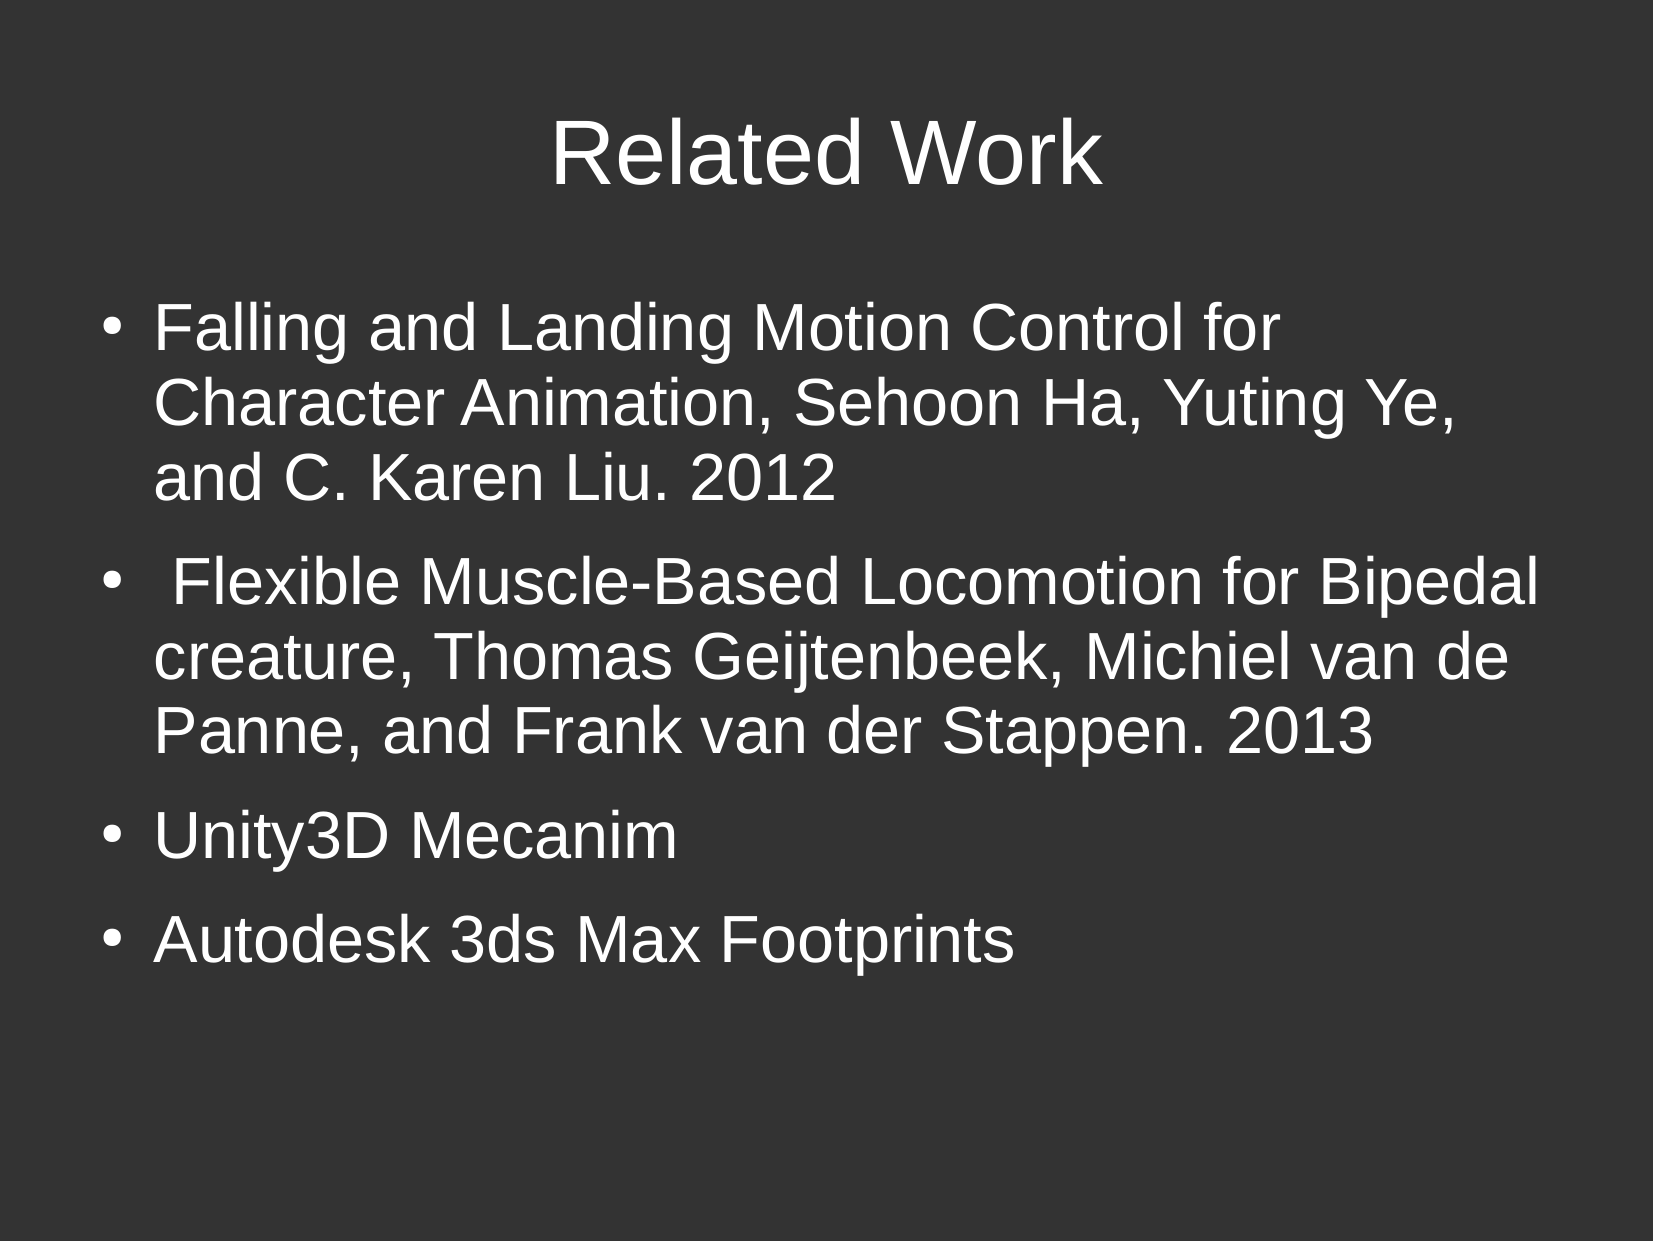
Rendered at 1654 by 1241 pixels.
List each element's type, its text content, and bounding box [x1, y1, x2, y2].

title Related Work [82, 49, 1571, 257]
list Falling and Landing Motion Control for Character Animation, Sehoon Ha, Yuting Ye, and C. Karen Liu. 2012 Flexible Muscle-Based Locomotion for Bipedal creature, Thomas Geijtenbeek, Michiel van de Panne, and Frank van der Stappen. 2013 Unity3D Mecanim Autodesk 3ds Max Footprints [82, 290, 1571, 1109]
